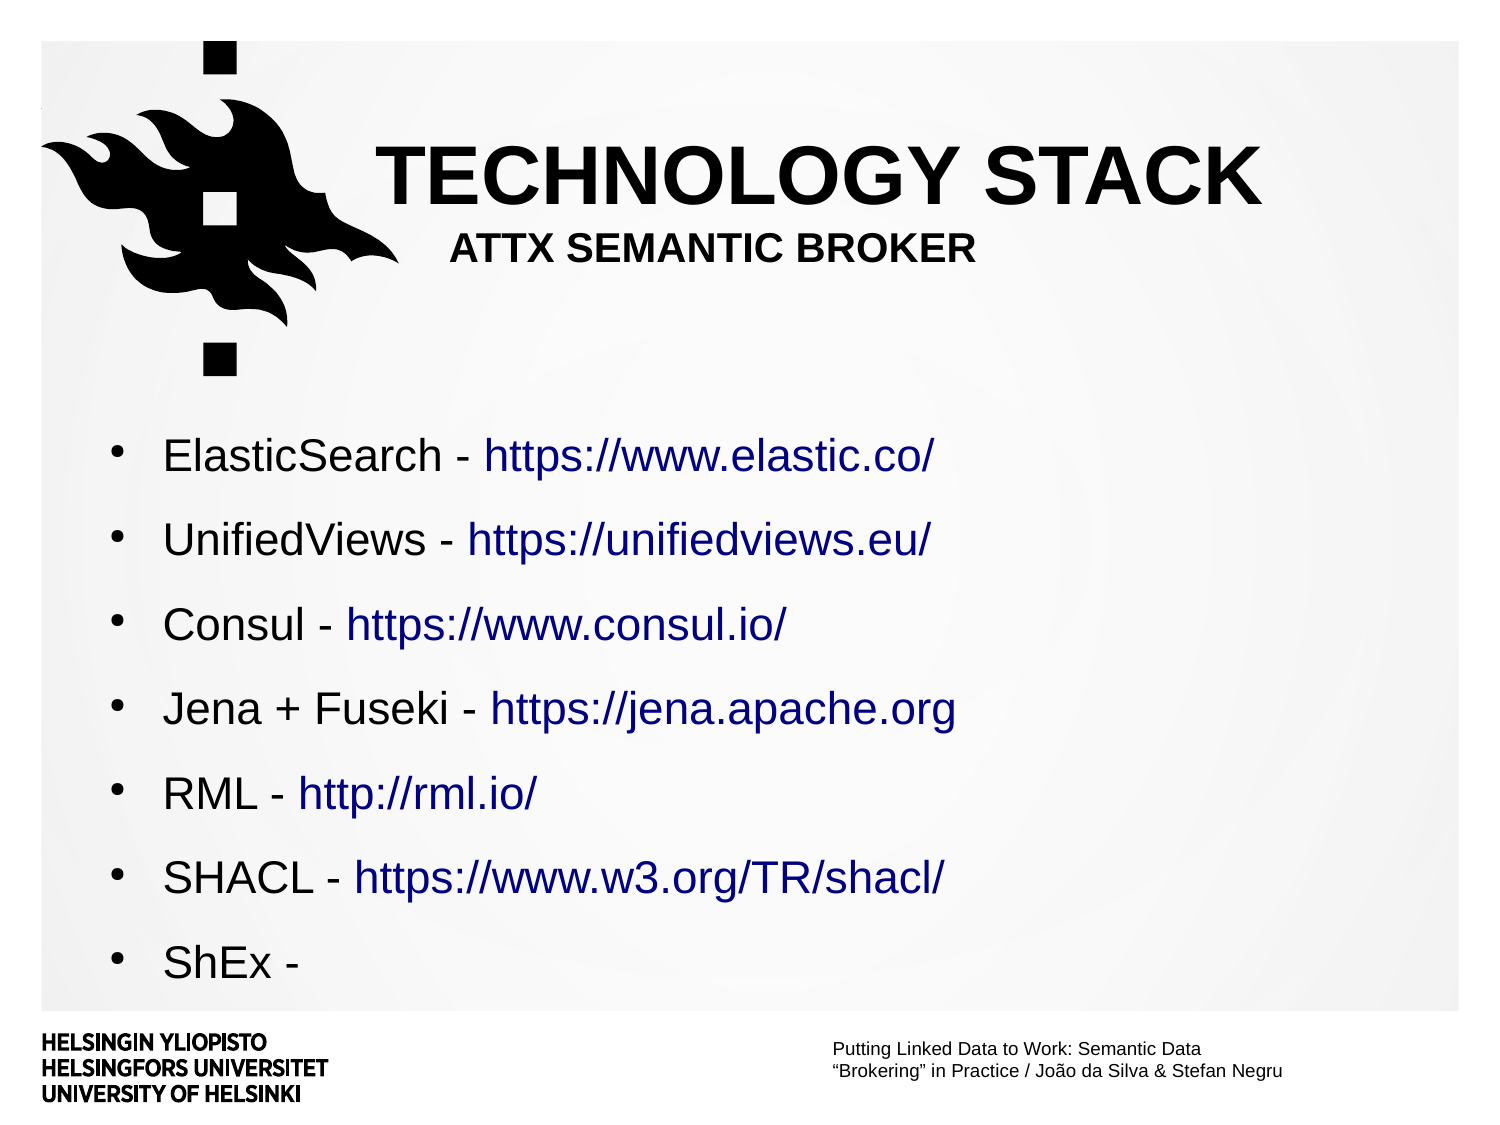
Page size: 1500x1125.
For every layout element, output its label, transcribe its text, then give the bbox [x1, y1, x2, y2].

footer Putting Linked Data to Work: Semantic Data “Brokering” in Practice / João da Silva & Stefan Negru [832, 1011, 1294, 1107]
picture [204, 192, 236, 225]
list ElasticSearch - https://www.elastic.co/ UnifiedViews - https://unifiedviews.eu/ Consul - https://www.consul.io/ Jena + Fuseki - https://jena.apache.org RML - http://rml.io/ SHACL - https://www.w3.org/TR/shacl/ ShEx - [76, 417, 1453, 981]
picture [41, 41, 1459, 1011]
title Technology Stack ATTX Semantic Broker [360, 113, 1447, 319]
